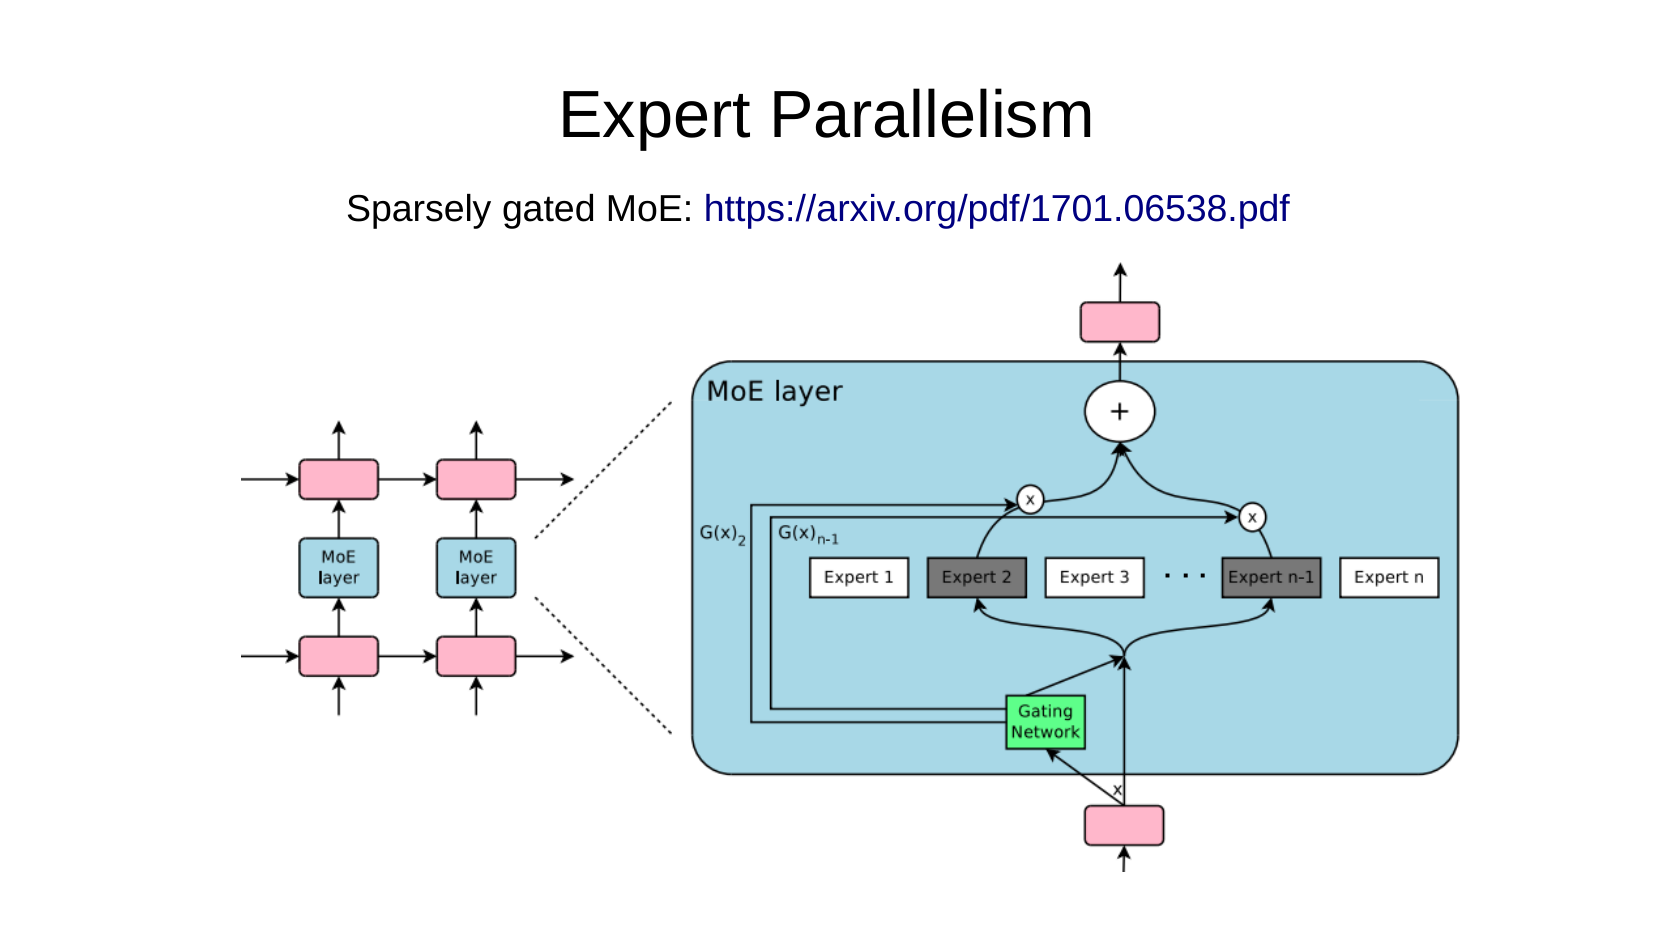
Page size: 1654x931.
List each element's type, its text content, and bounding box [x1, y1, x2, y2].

title Expert Parallelism [82, 37, 1571, 179]
text_box Sparsely gated MoE: https://arxiv.org/pdf/1701.06538.pdf [0, 179, 1654, 279]
picture [241, 261, 1487, 872]
